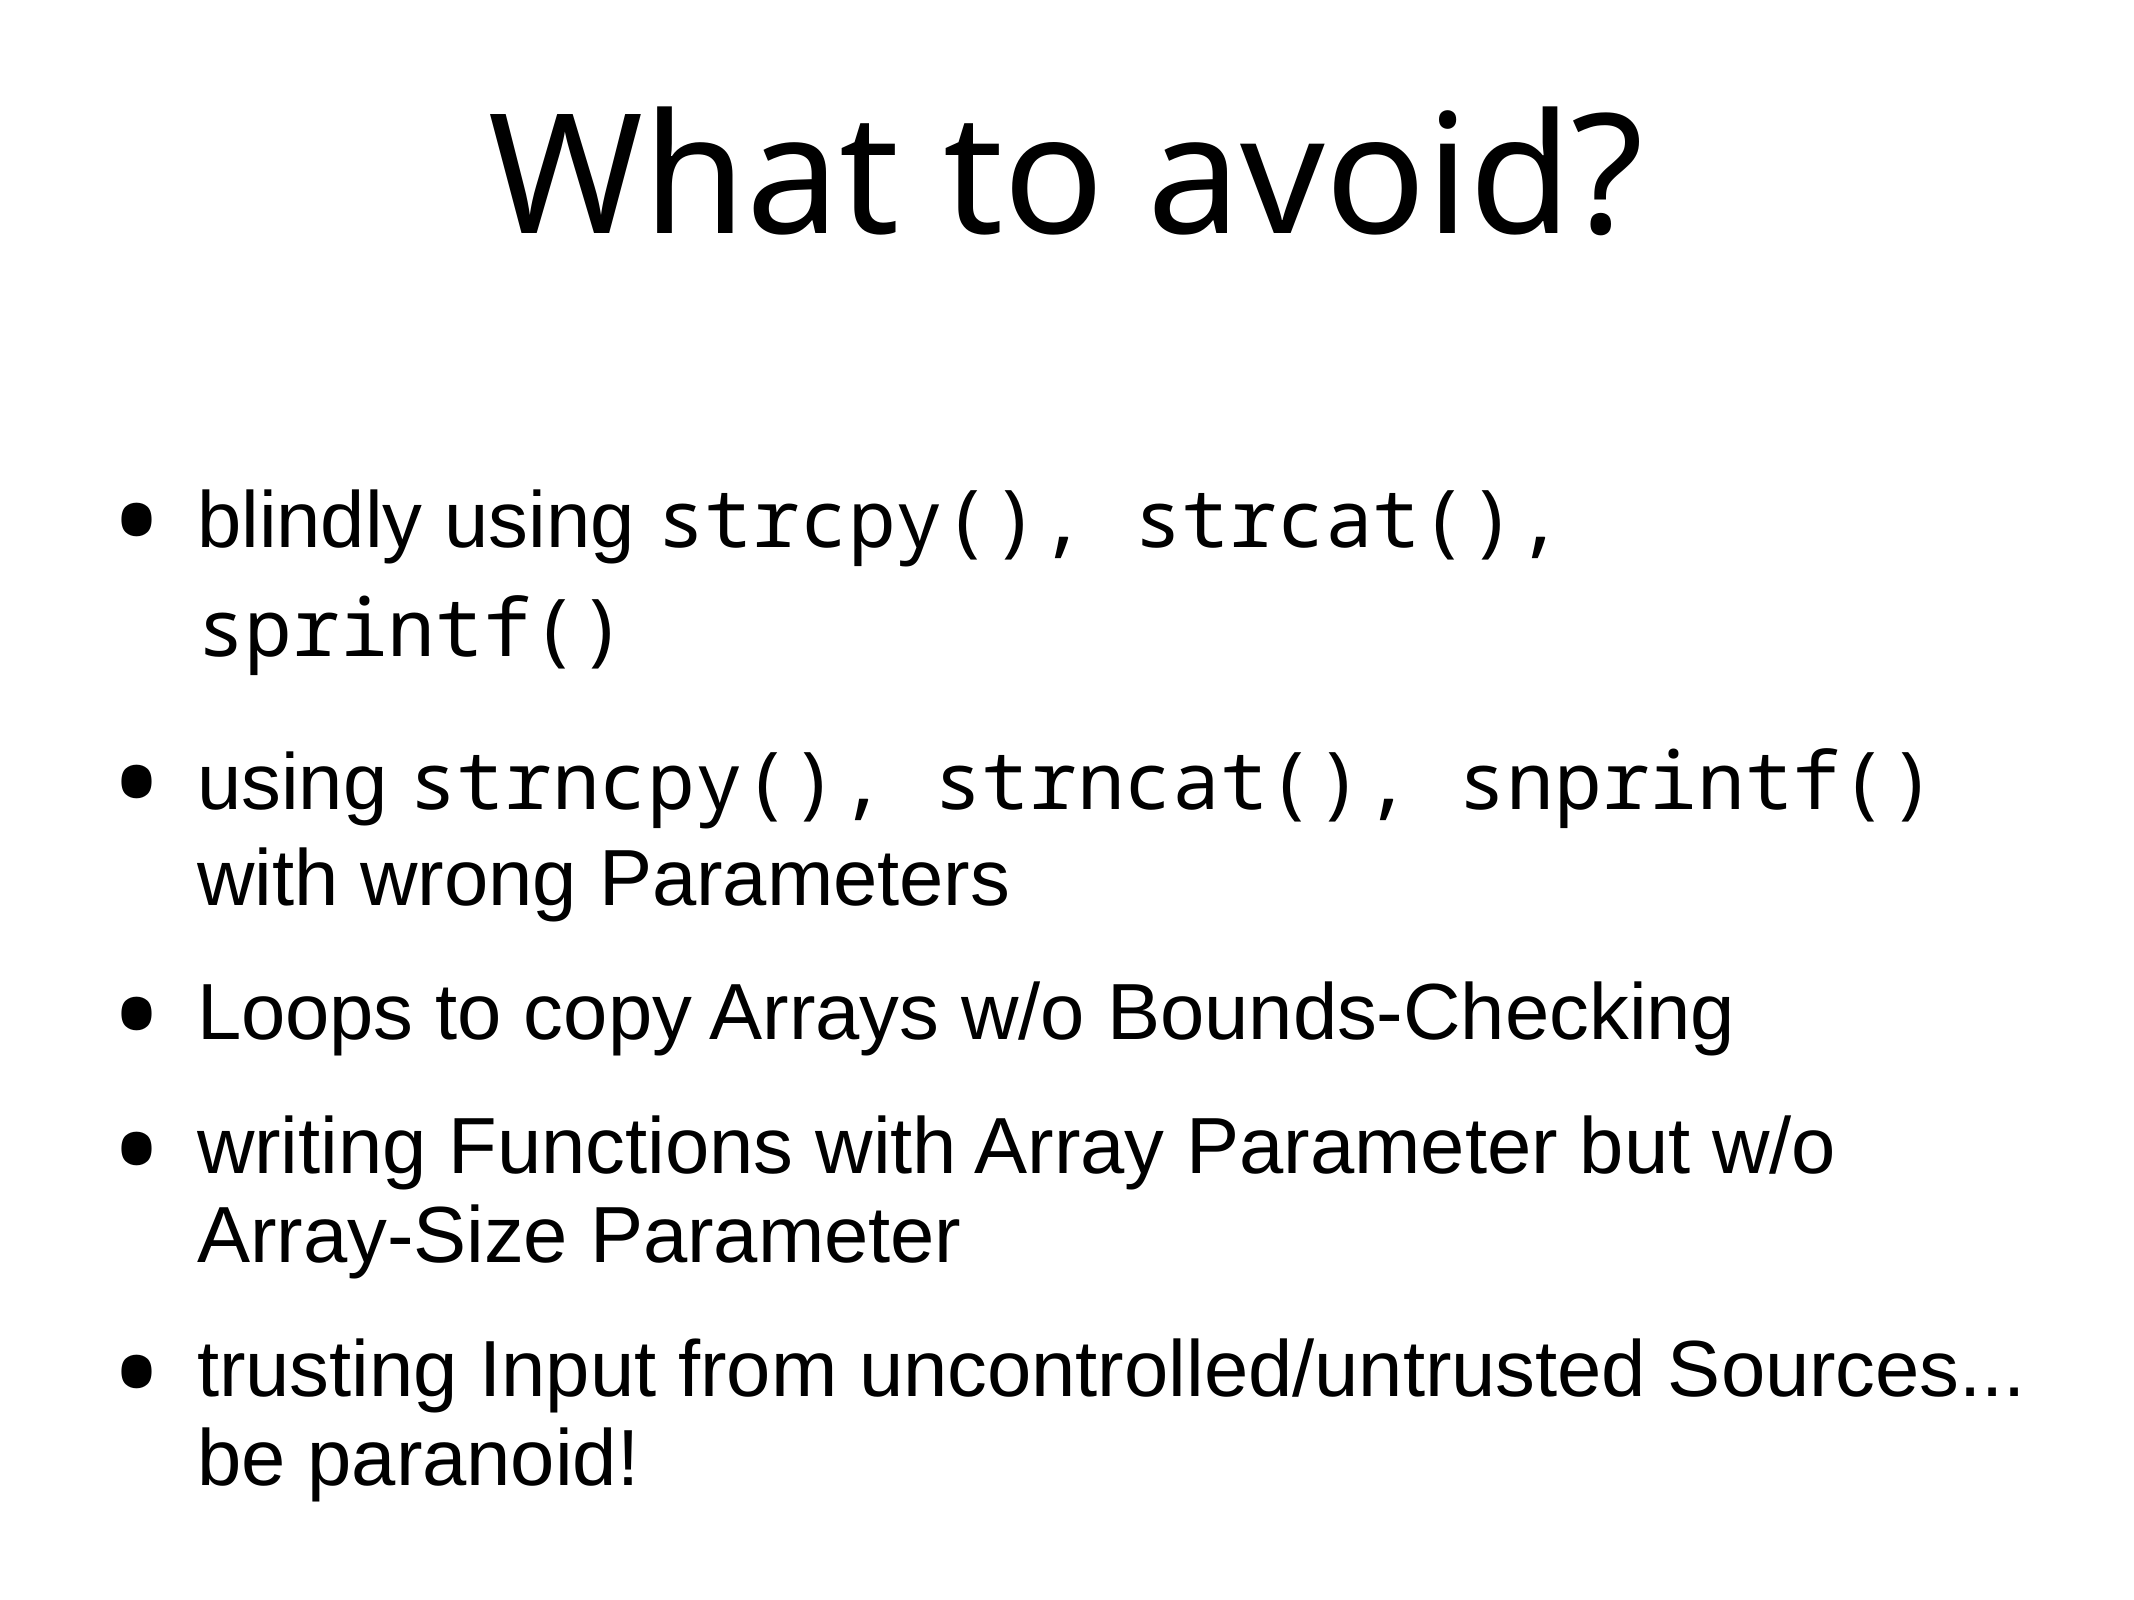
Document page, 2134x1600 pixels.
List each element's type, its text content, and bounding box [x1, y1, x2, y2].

list blindly using strcpy(), strcat(), sprintf() using strncpy(), strncat(), snprintf() with wrong Parameters Loops to copy Arrays w/o Bounds-Checking writing Functions with Array Parameter but w/o Array-Size Parameter trusting Input from uncontrolled/untrusted Sources... be paranoid! [56, 454, 2048, 1511]
title What to avoid? [208, 41, 1925, 296]
